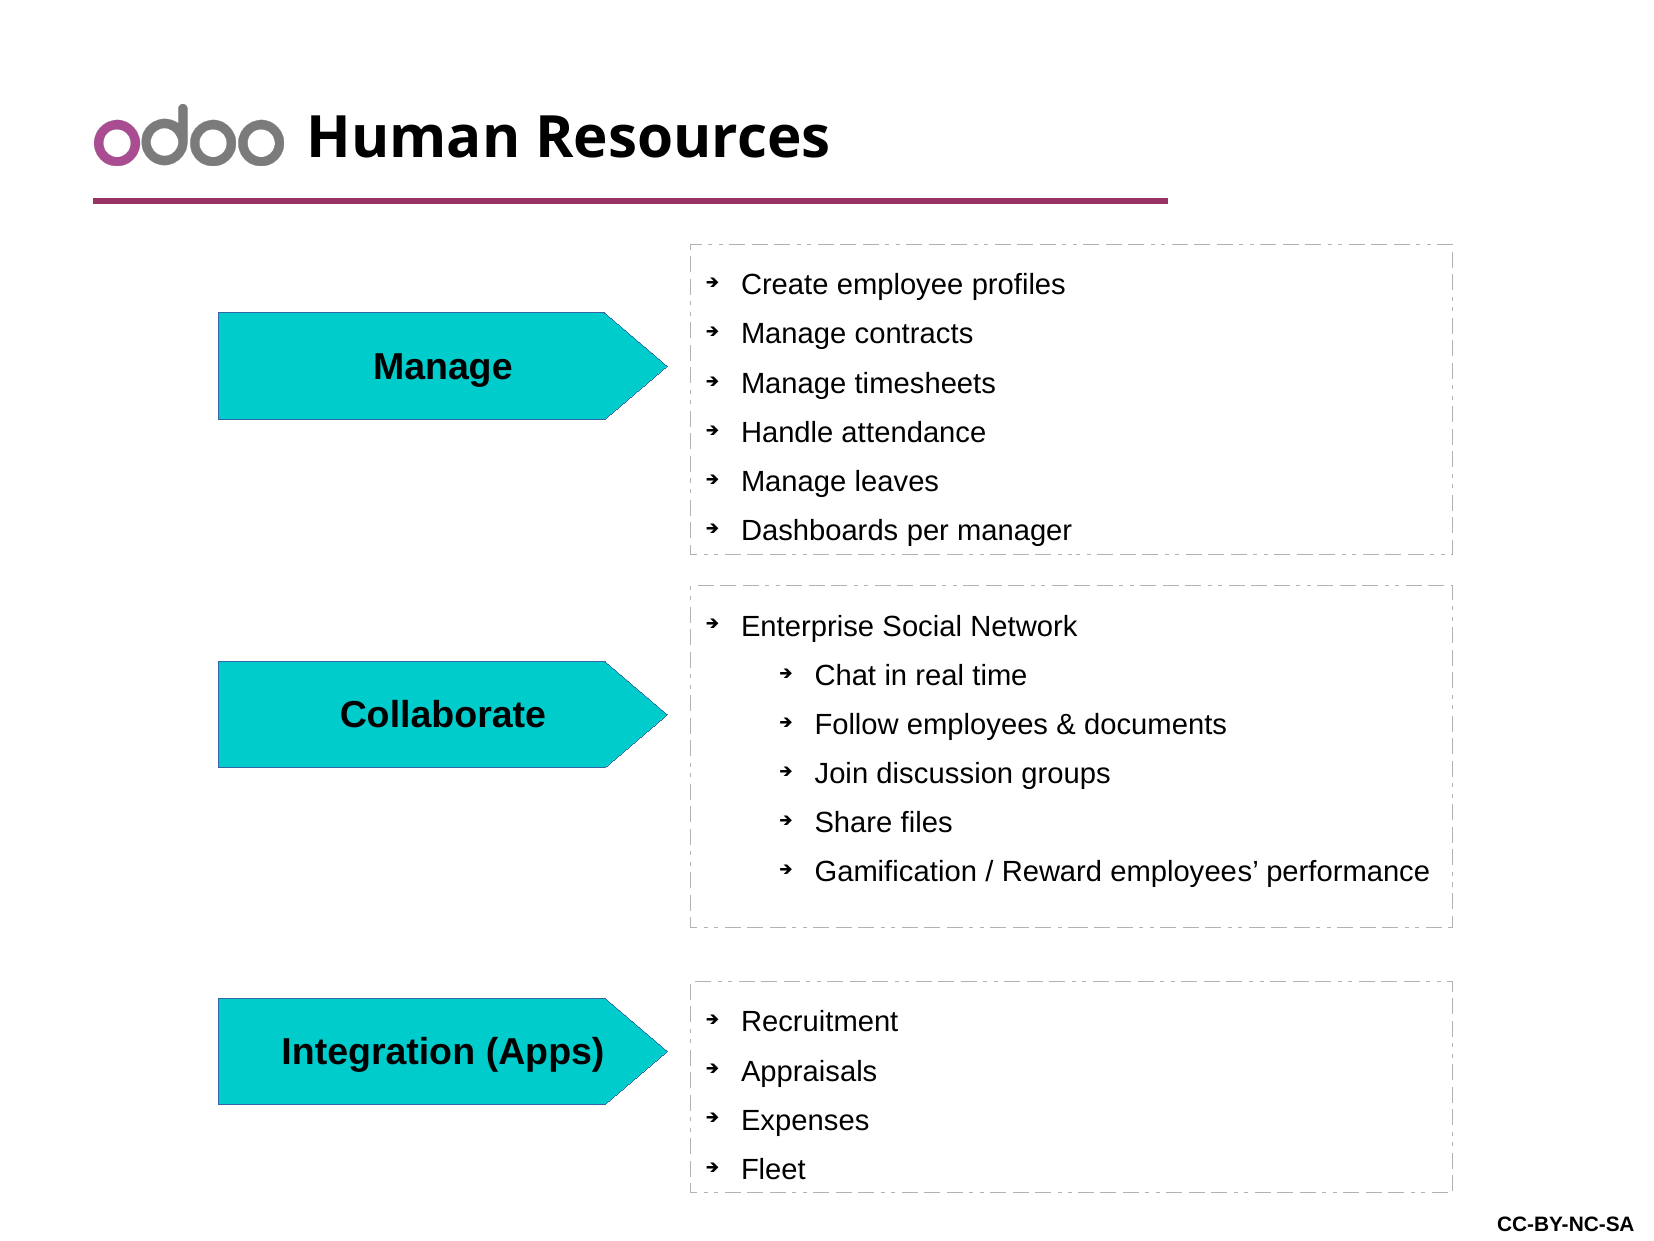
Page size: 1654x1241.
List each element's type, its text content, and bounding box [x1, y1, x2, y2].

picture [94, 104, 284, 166]
text_box CC-BY-NC-SA [1482, 1204, 1654, 1241]
text_box Recruitment Appraisals Expenses Fleet [690, 981, 1453, 1177]
title Human Resources [306, 31, 1570, 239]
text_box Collaborate [218, 661, 668, 768]
text_box Manage [218, 312, 668, 420]
text_box Create employee profiles Manage contracts Manage timesheets Handle attendance Manage leaves Dashboards per manager [690, 244, 1453, 544]
text_box Enterprise Social Network Chat in real time Follow employees & documents Join discussion groups Share files Gamification / Reward employees’ performance [690, 585, 1453, 928]
text_box Integration (Apps) [218, 998, 668, 1105]
